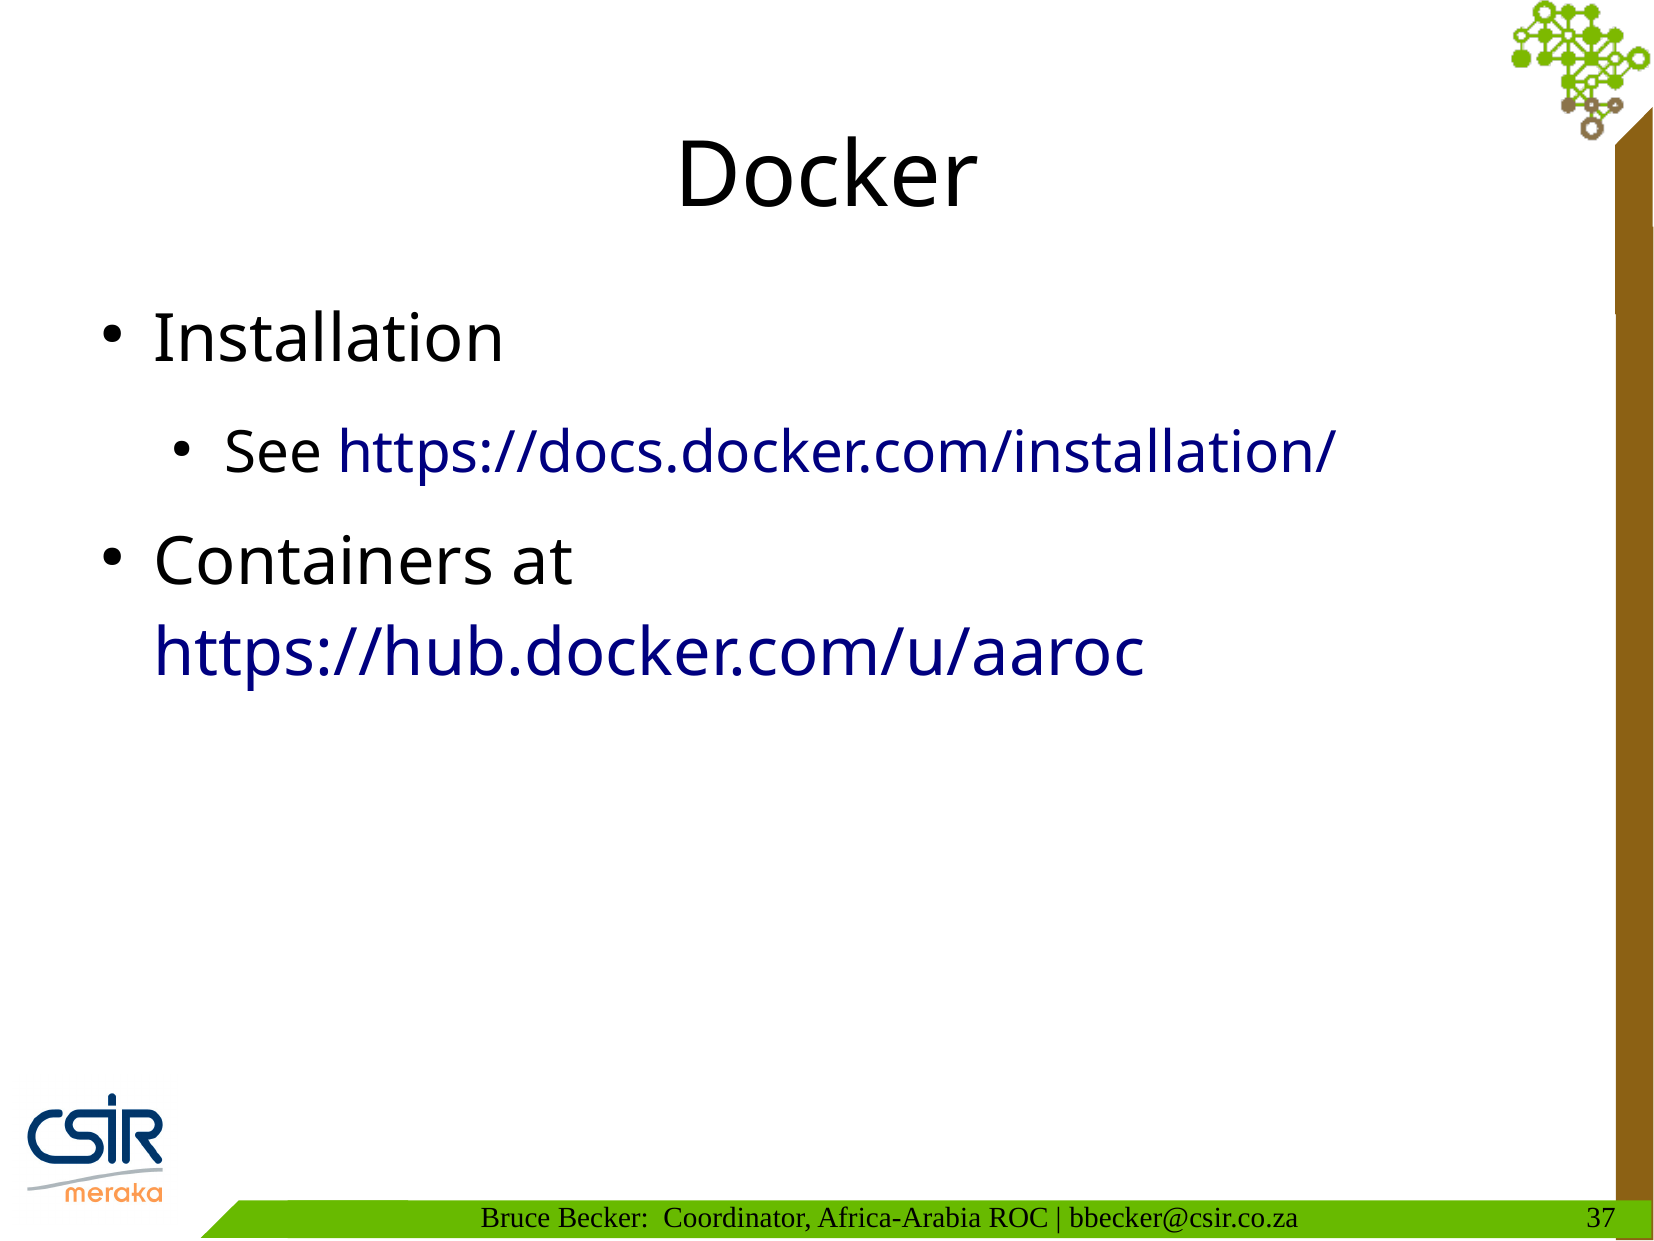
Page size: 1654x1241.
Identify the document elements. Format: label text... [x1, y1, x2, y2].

list Installation See https://docs.docker.com/installation/ Containers at https://hub.docker.com/u/aaroc [82, 290, 1571, 1010]
title Docker [82, 67, 1571, 275]
picture [12, 1074, 178, 1225]
picture [1503, 0, 1654, 144]
